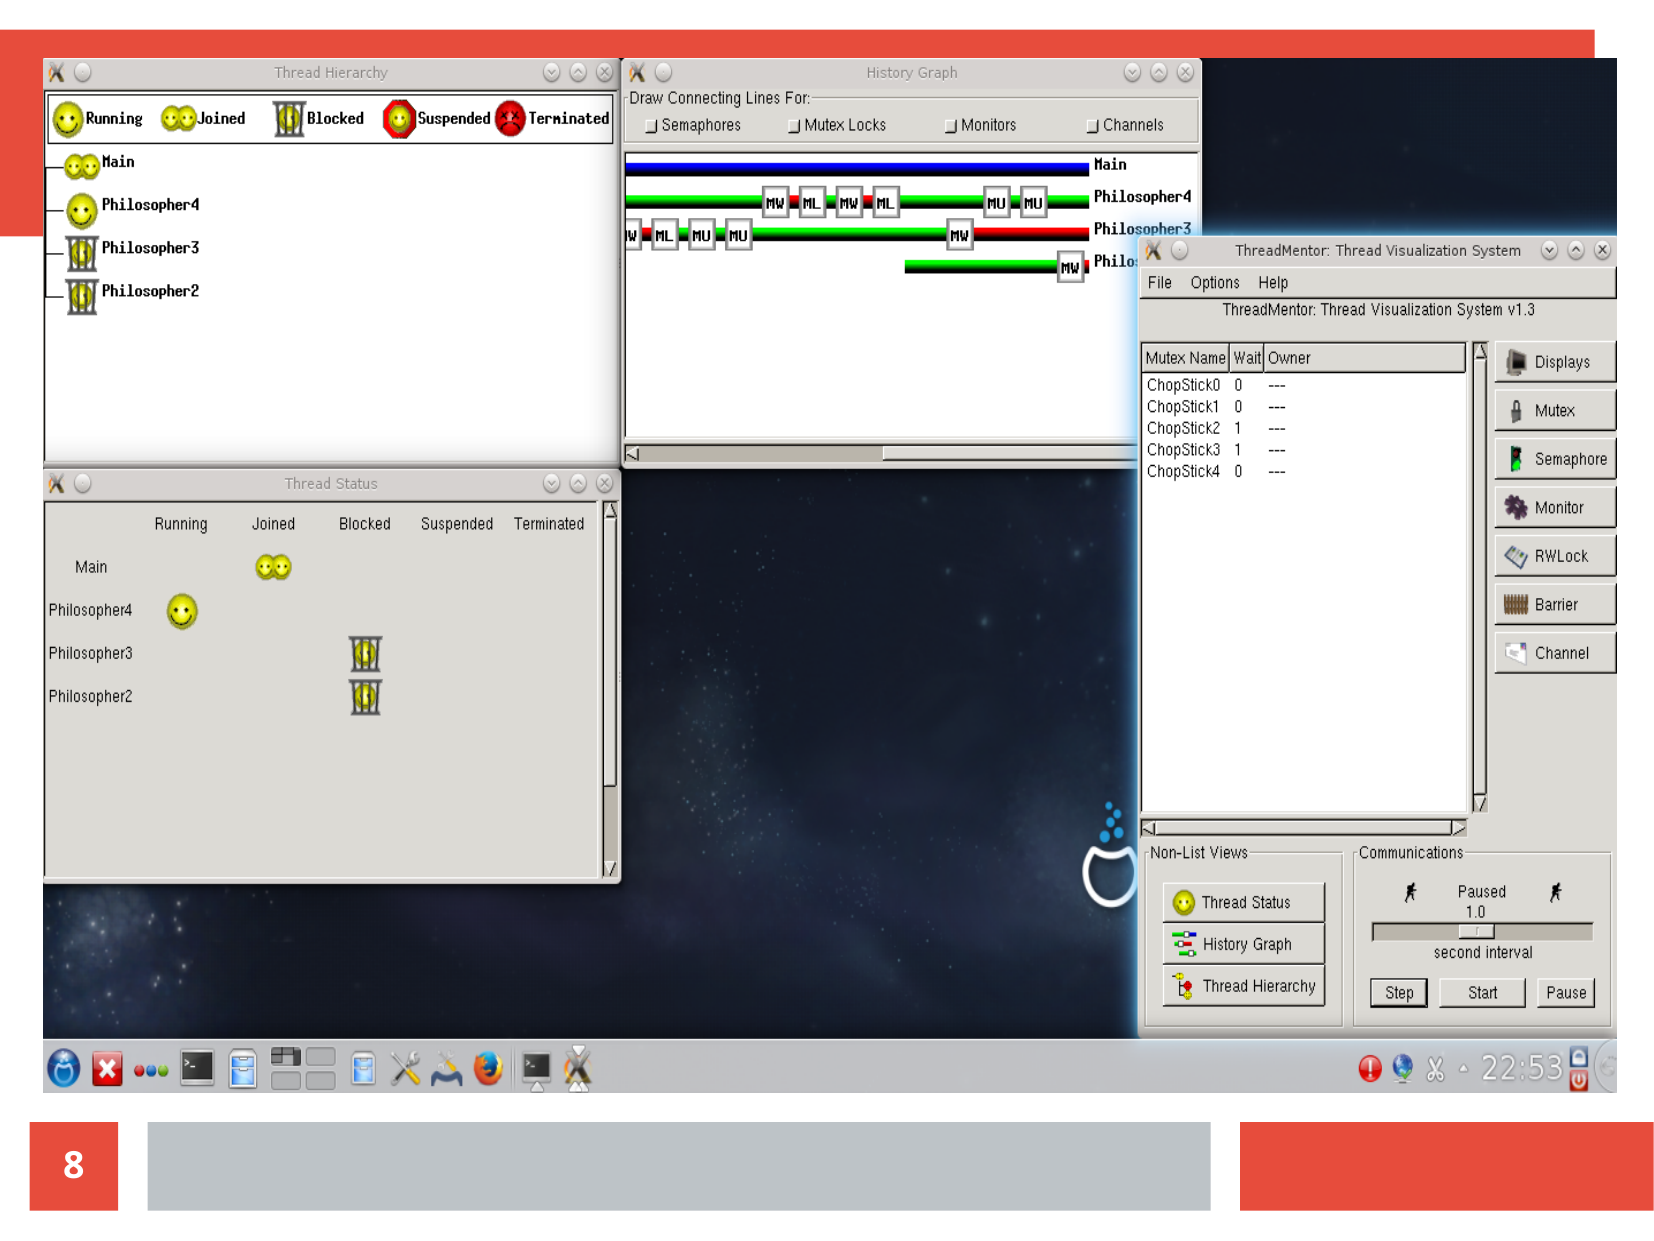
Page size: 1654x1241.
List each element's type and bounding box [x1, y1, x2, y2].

picture [43, 59, 1617, 1093]
text_box [29, 1122, 119, 1211]
